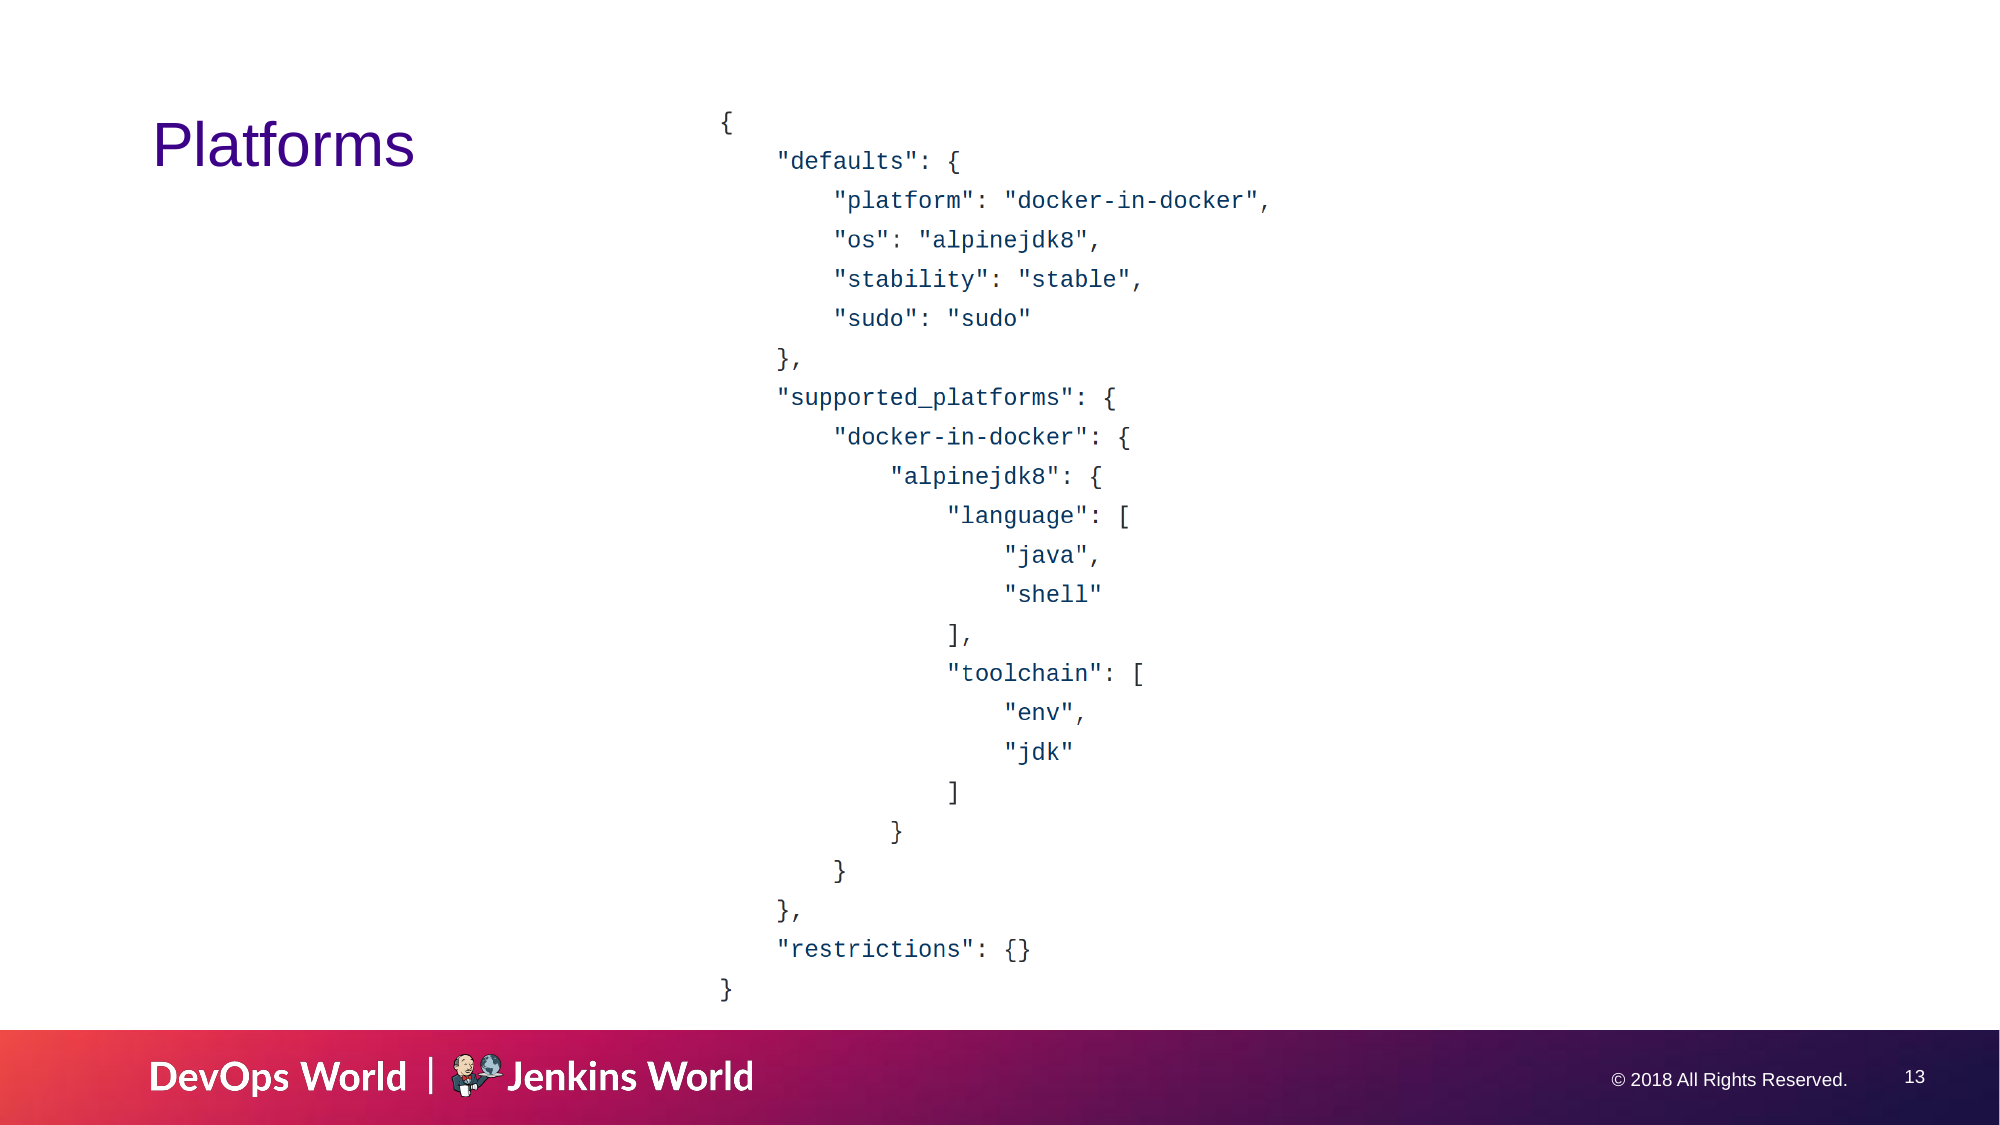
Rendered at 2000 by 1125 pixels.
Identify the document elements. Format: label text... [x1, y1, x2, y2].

picture [0, 1030, 2000, 1125]
picture [714, 104, 1285, 1006]
title Platforms [152, 60, 1848, 181]
